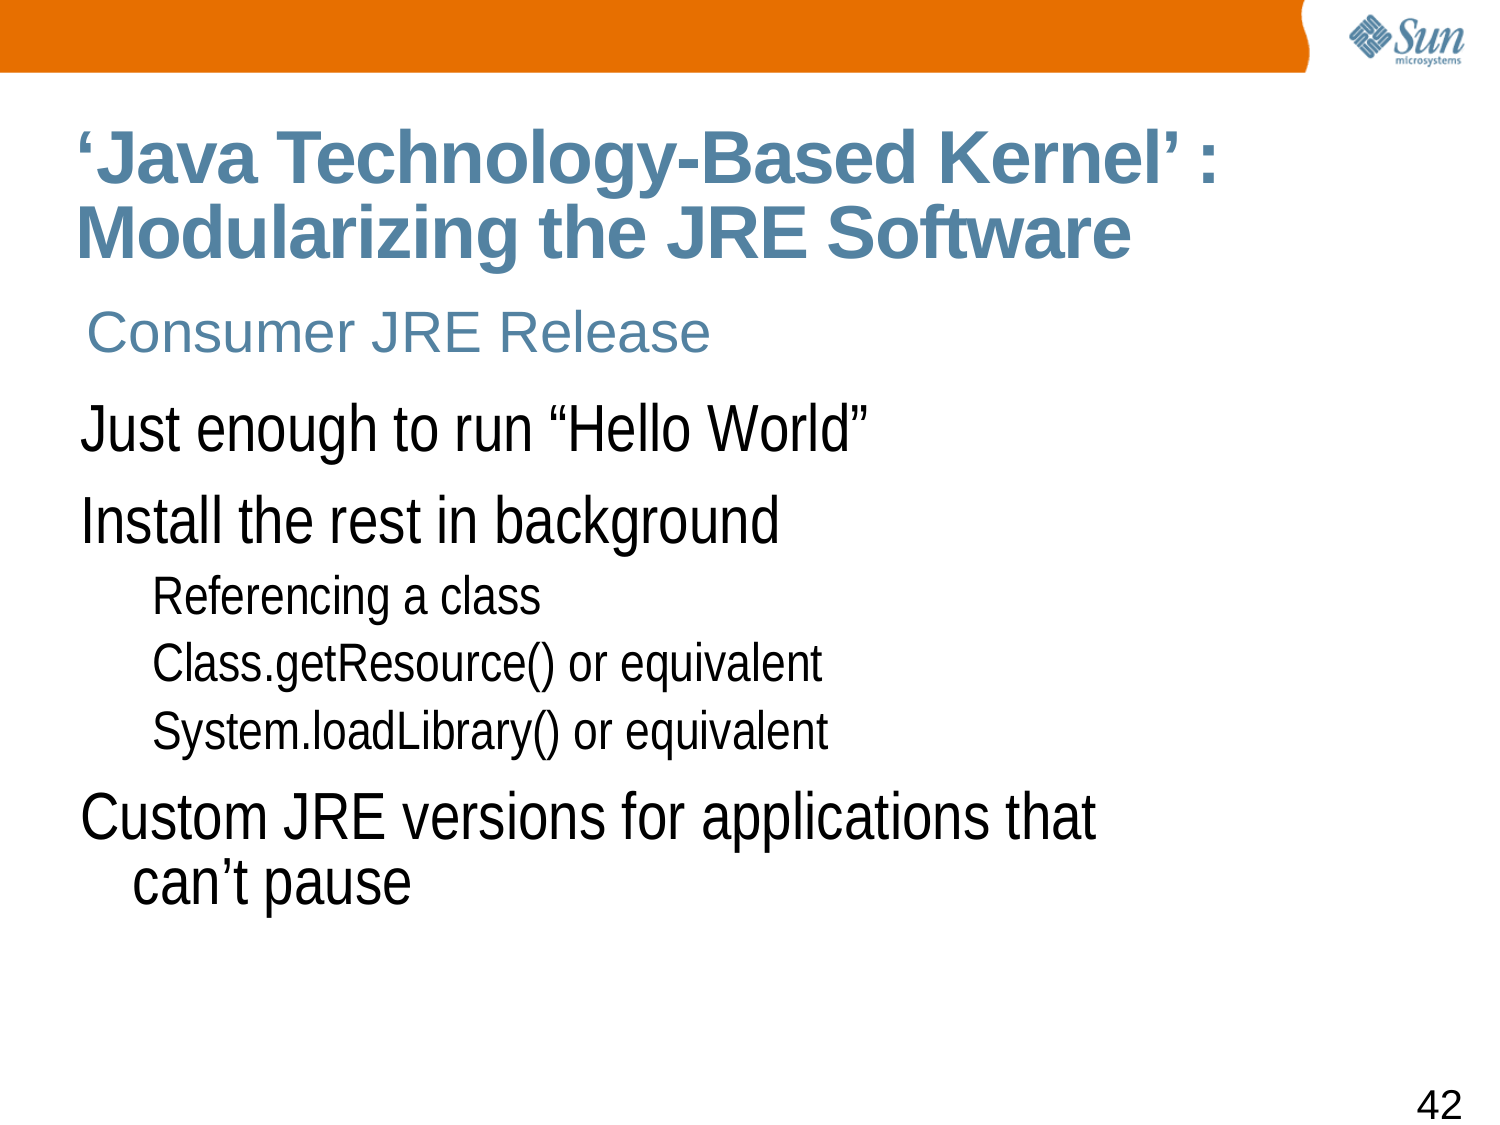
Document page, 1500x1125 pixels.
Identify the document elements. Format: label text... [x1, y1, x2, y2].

picture [0, 0, 1500, 75]
text_box Consumer JRE Release [79, 287, 1355, 377]
list Just enough to run “Hello World” Install the rest in background Referencing a class Class.getResource() or equivalent System.loadLibrary() or equivalent Custom JRE versions for applications that can’t pause [77, 399, 1414, 1125]
title ‘Java Technology-Based Kernel’ : Modularizing the JRE Software [75, 122, 1438, 283]
